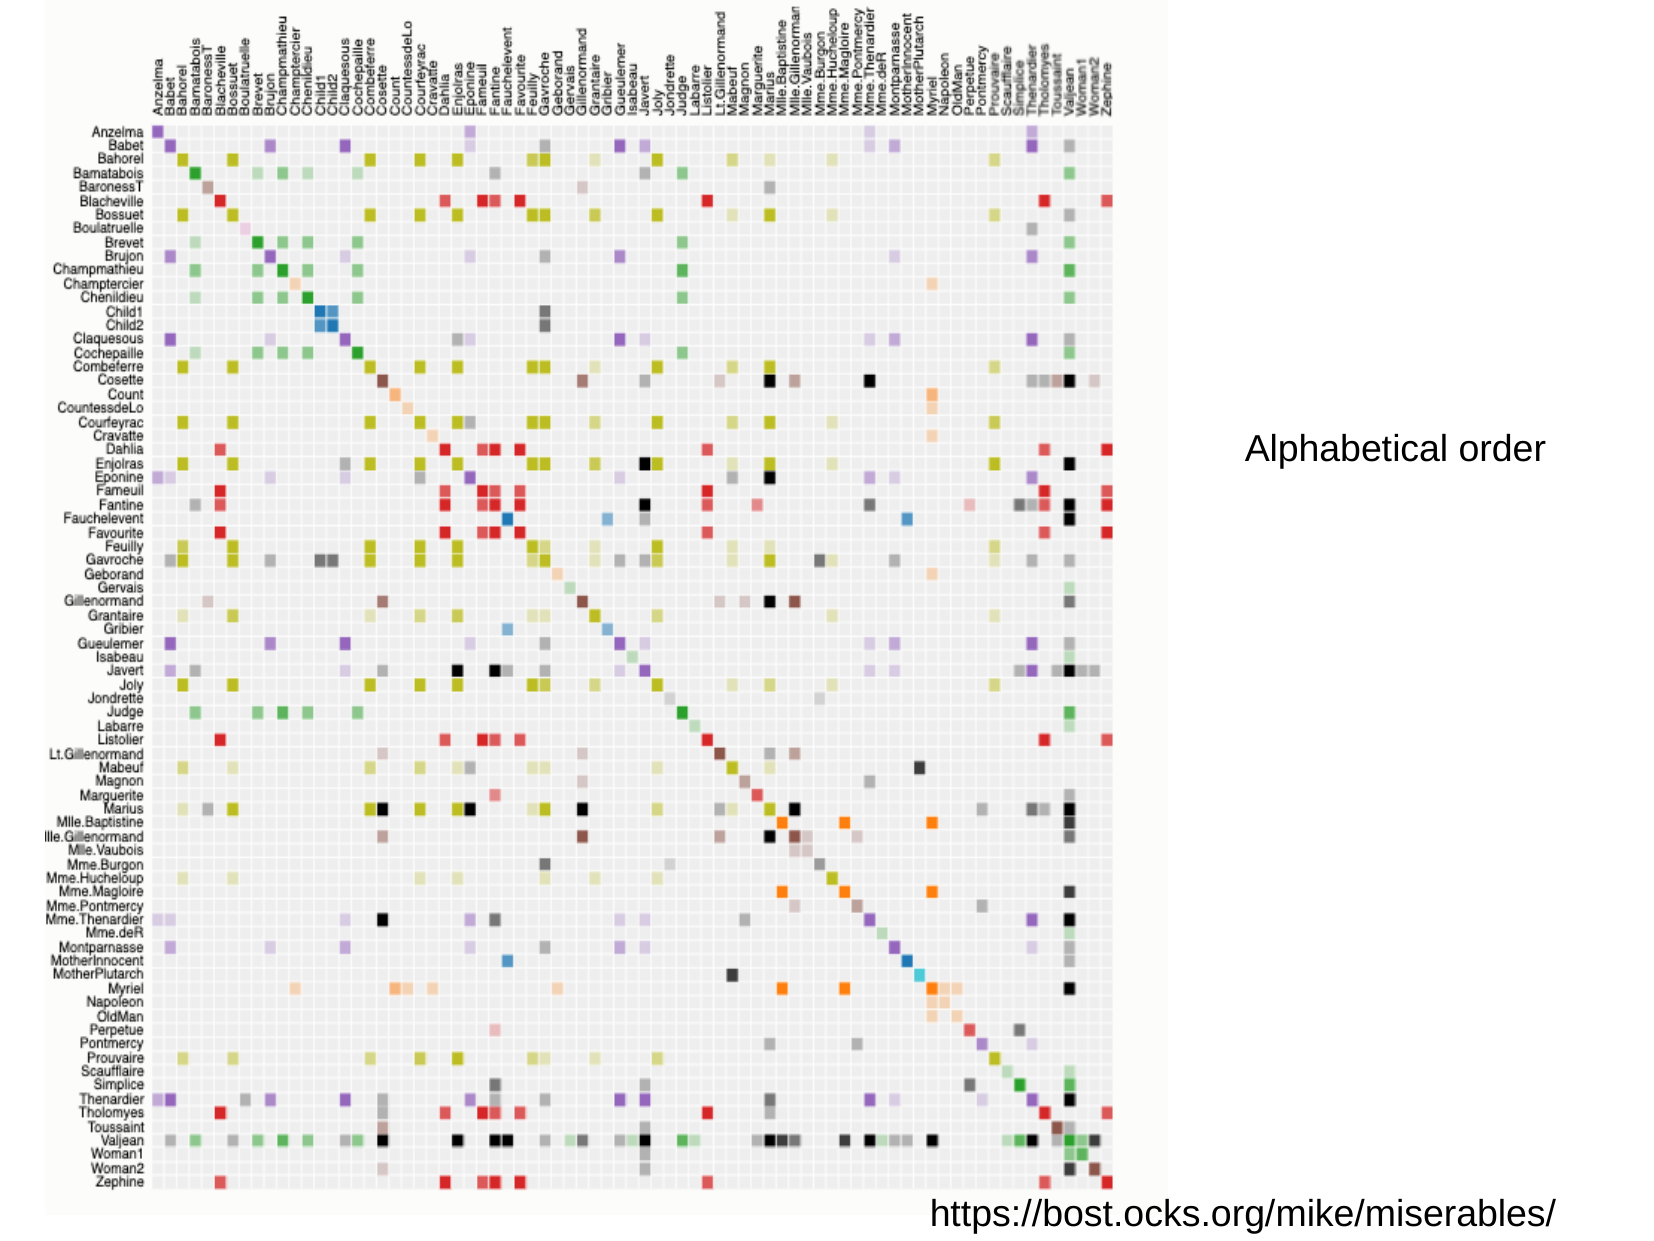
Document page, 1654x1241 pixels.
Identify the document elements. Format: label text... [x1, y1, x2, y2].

picture [45, 0, 1168, 1216]
text_box https://bost.ocks.org/mike/miserables/ [915, 1185, 1572, 1241]
text_box Alphabetical order [1230, 420, 1576, 477]
